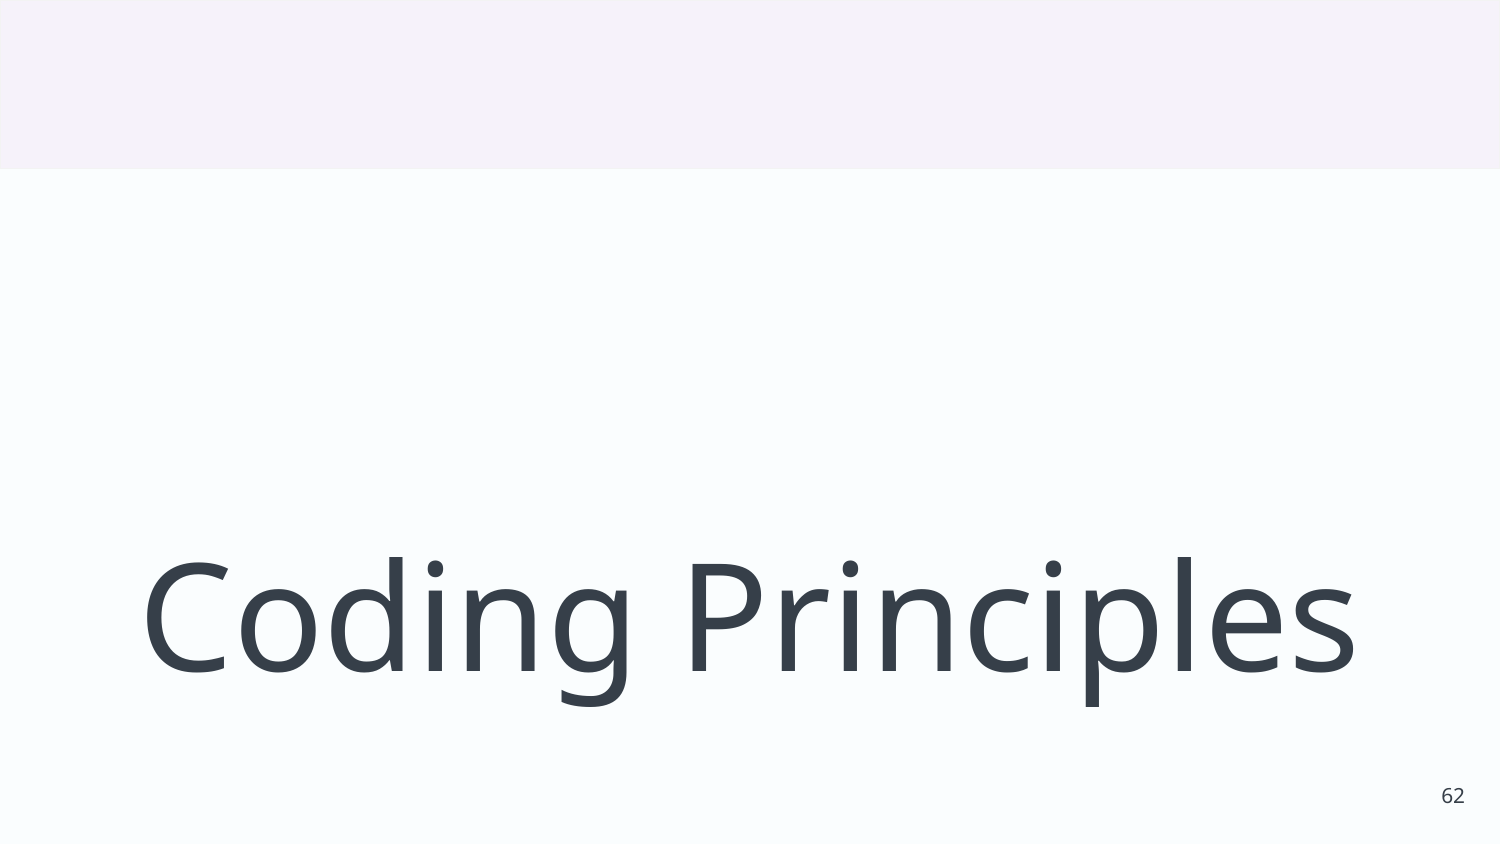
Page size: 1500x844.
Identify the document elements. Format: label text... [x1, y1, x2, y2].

title Coding Principles [51, 393, 1449, 716]
slide_number <number> [1389, 764, 1480, 830]
